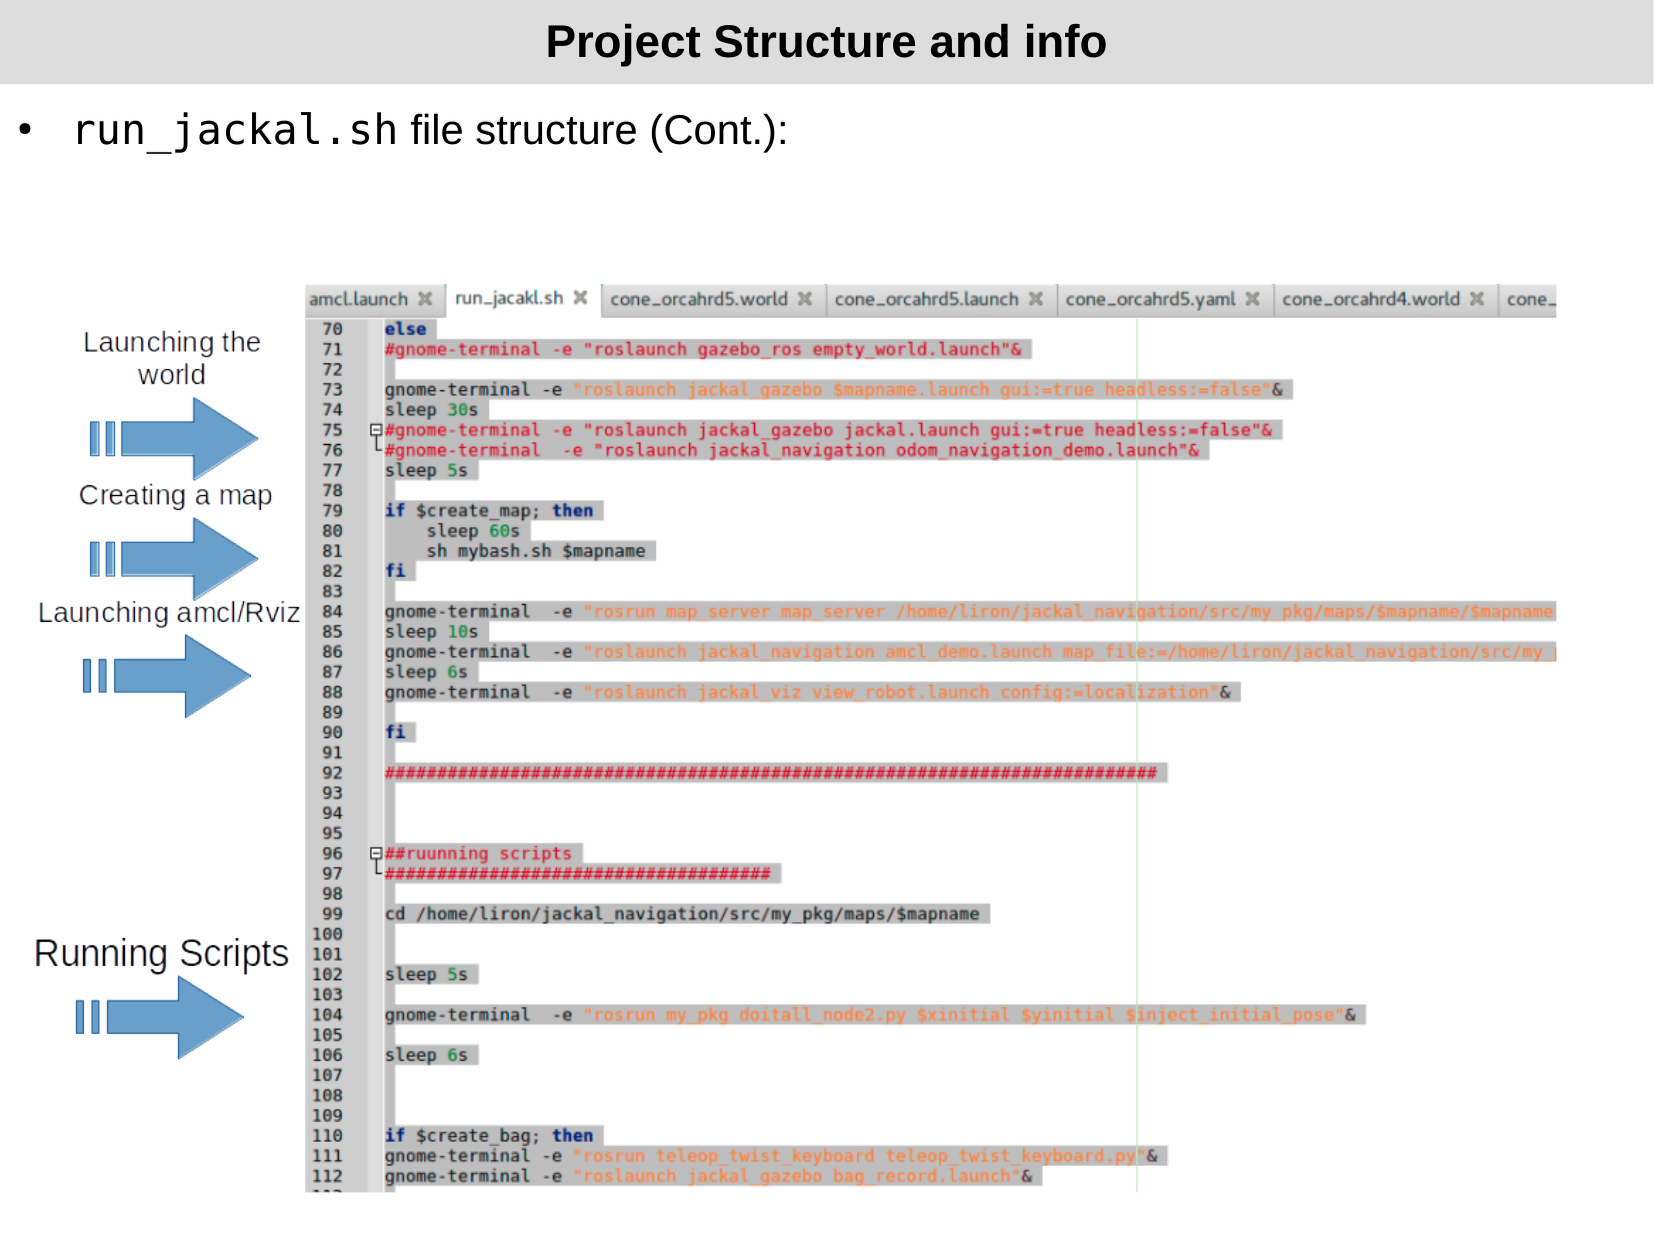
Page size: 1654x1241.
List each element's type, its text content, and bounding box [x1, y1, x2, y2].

list run_jackal.sh file structure (Cont.): [0, 105, 1654, 1231]
picture [32, 209, 1622, 1241]
title Project Structure and info [0, 0, 1654, 85]
